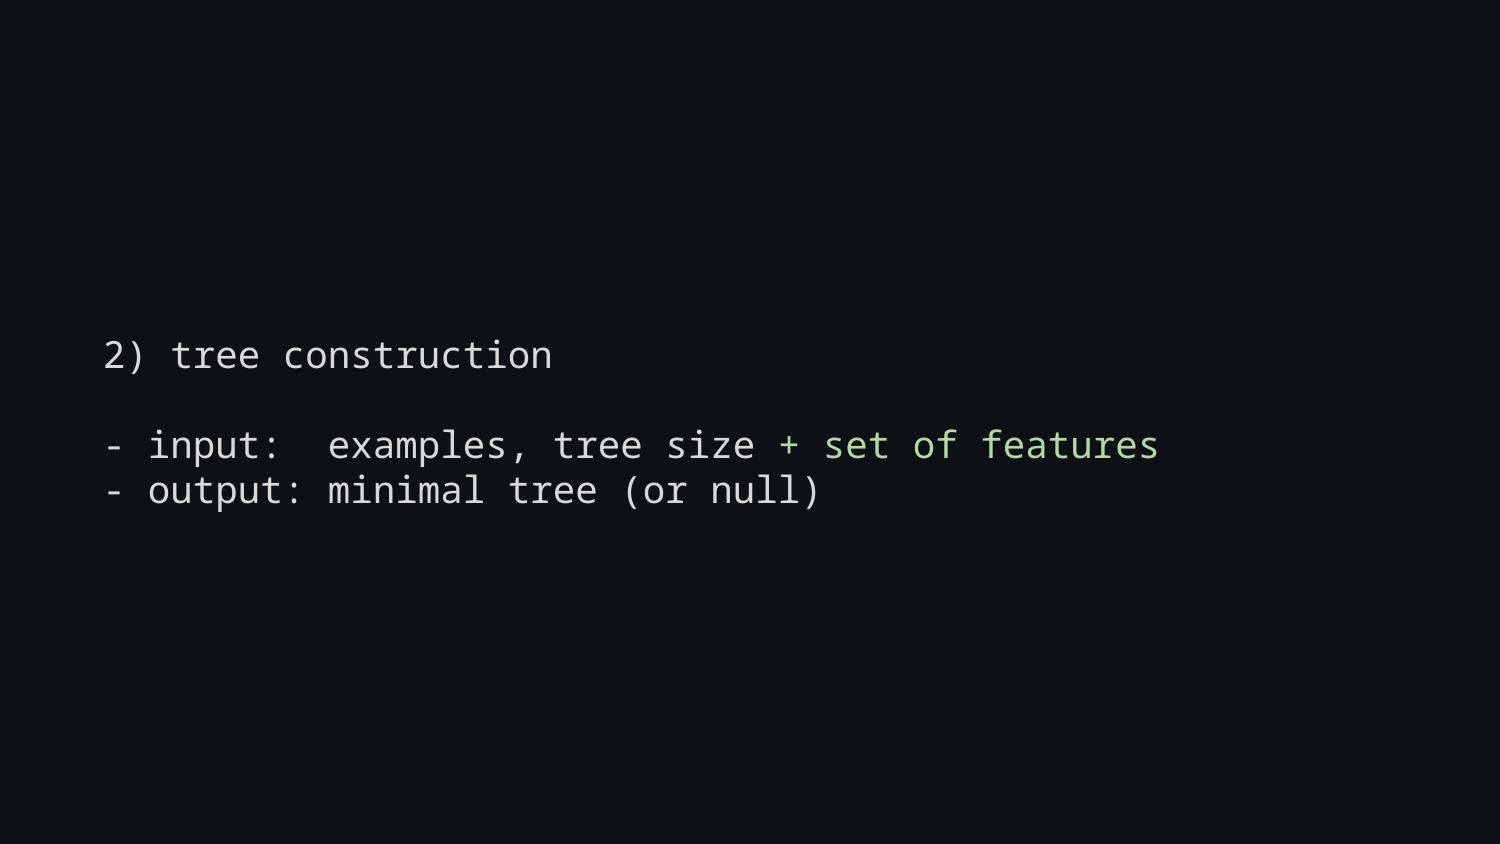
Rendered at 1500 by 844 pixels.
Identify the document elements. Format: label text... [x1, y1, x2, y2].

text_box 2) tree construction - input: examples, tree size + set of features - output: minimal tree (or null) [87, 315, 1412, 526]
